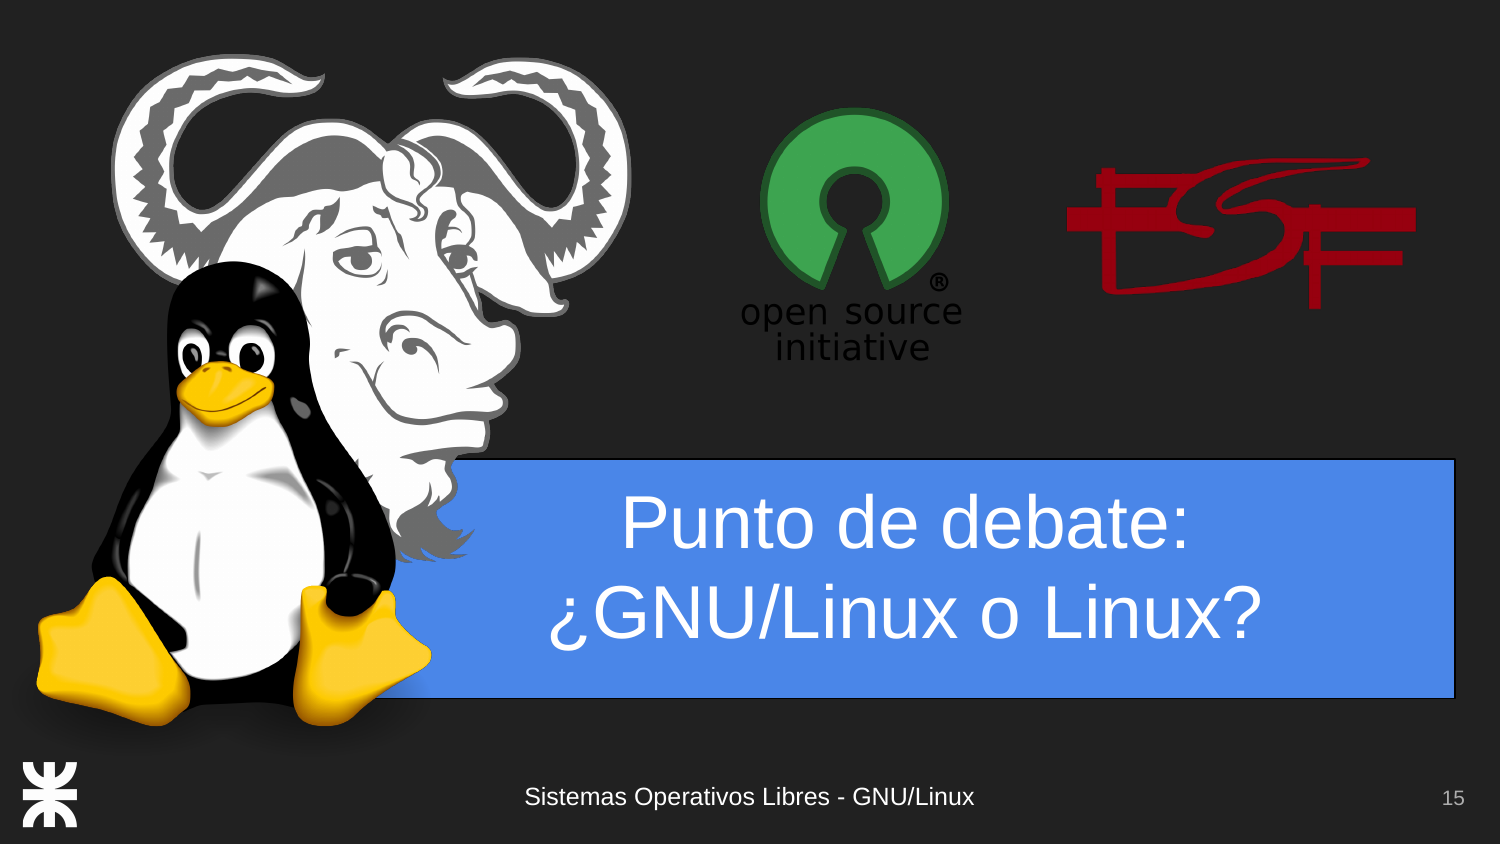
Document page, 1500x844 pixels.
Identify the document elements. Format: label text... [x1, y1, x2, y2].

title Punto de debate: ¿GNU/Linux o Linux? [632, 458, 1455, 699]
picture [1061, 53, 1421, 413]
picture [10, 53, 632, 758]
picture [730, 72, 972, 413]
title Sistemas Operativos Libres - GNU/Linux [254, 748, 1246, 843]
slide_number <number> [1389, 764, 1480, 830]
picture [22, 762, 77, 829]
